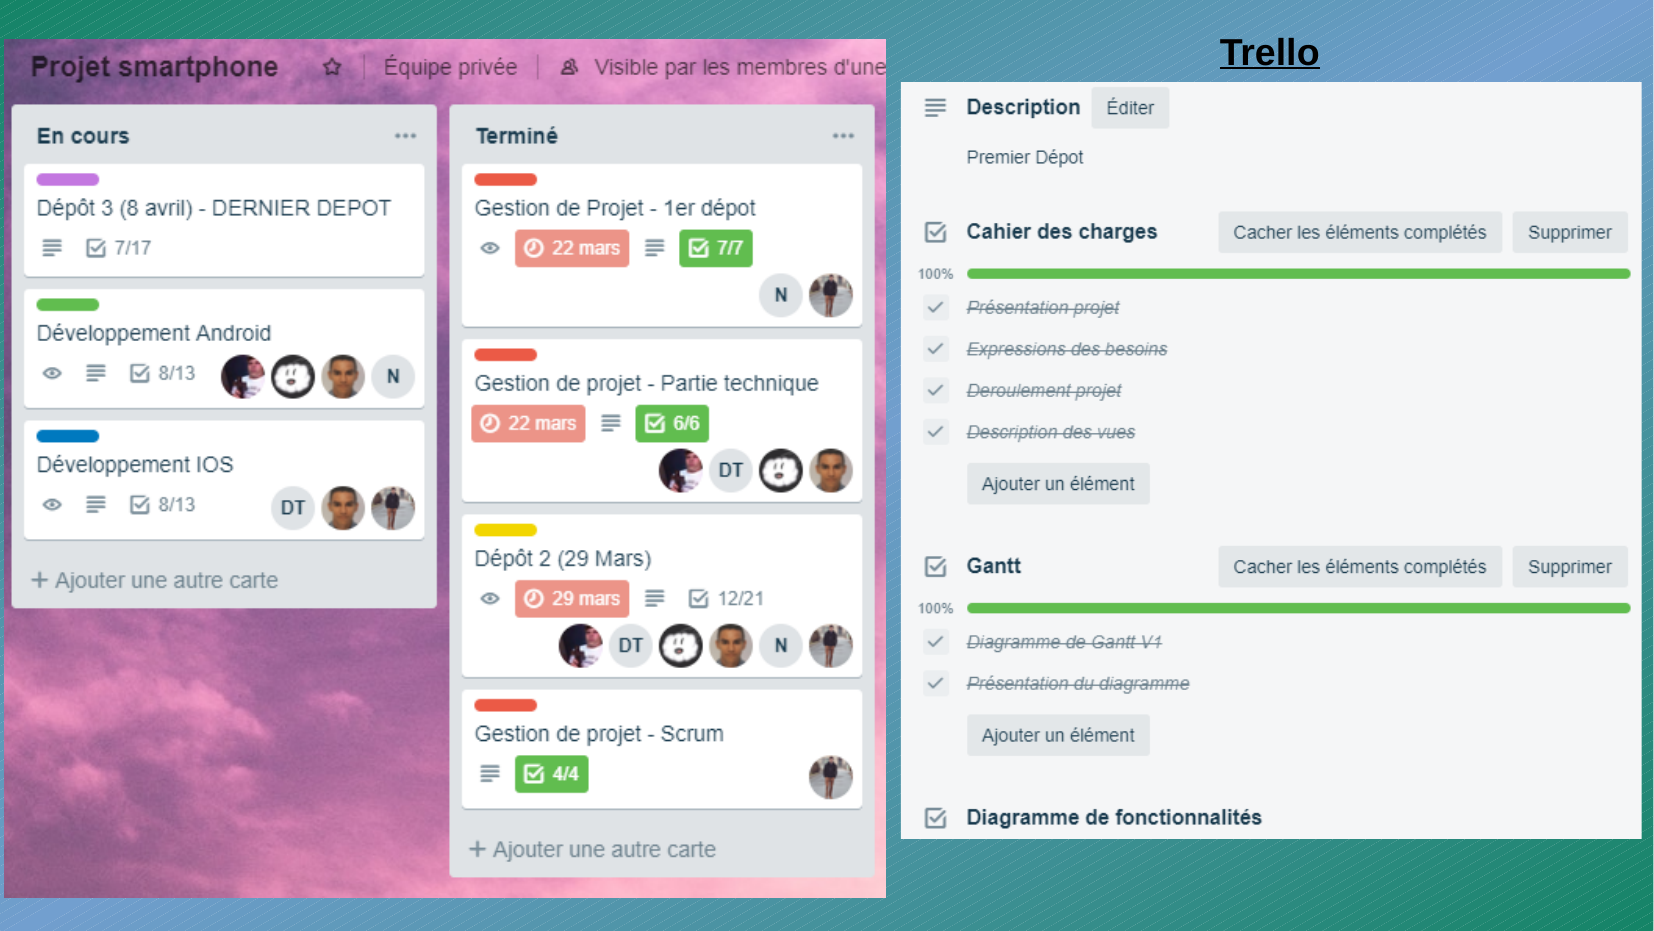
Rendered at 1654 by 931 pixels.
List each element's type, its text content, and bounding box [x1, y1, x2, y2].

picture [900, 82, 1642, 839]
text_box Trello [897, 23, 1642, 81]
picture [4, 39, 886, 898]
